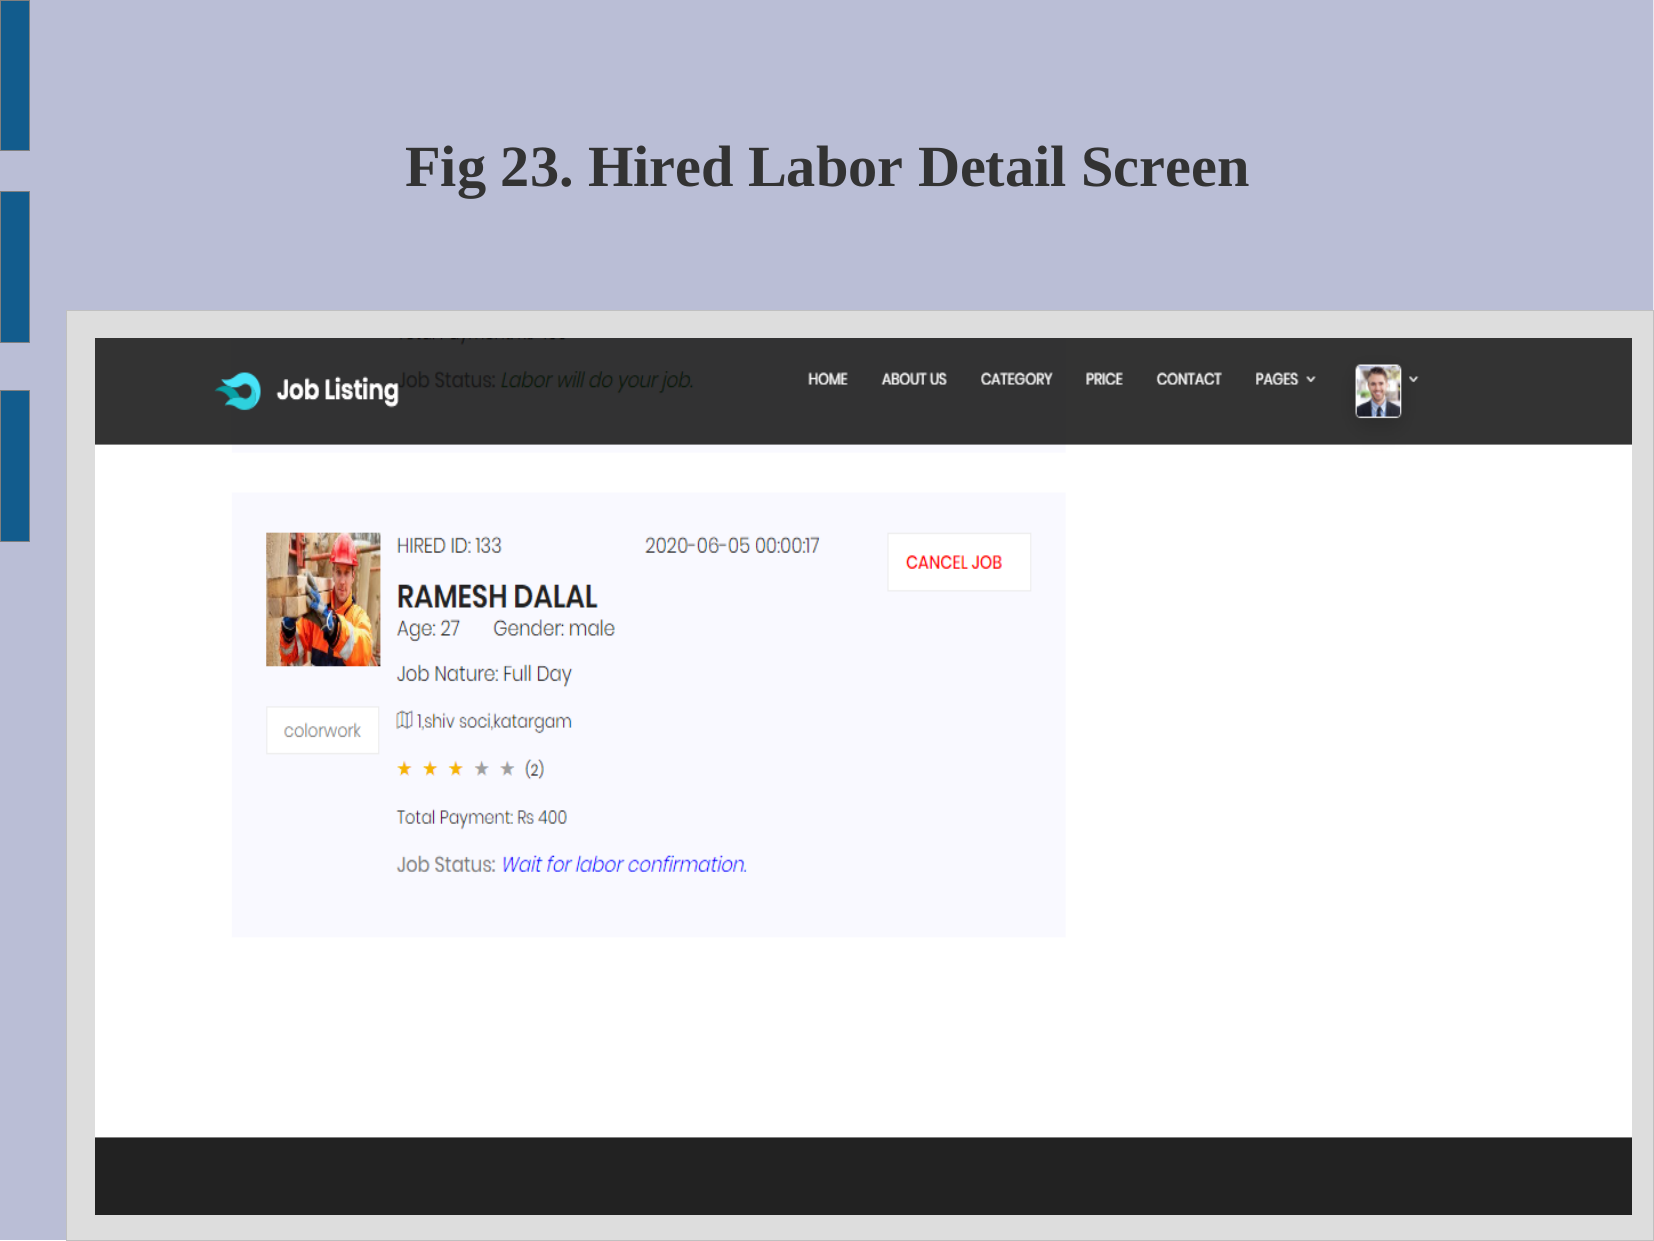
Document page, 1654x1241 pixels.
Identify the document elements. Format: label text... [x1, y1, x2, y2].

picture [95, 338, 1632, 1216]
title Fig 23. Hired Labor Detail Screen [121, 62, 1534, 271]
